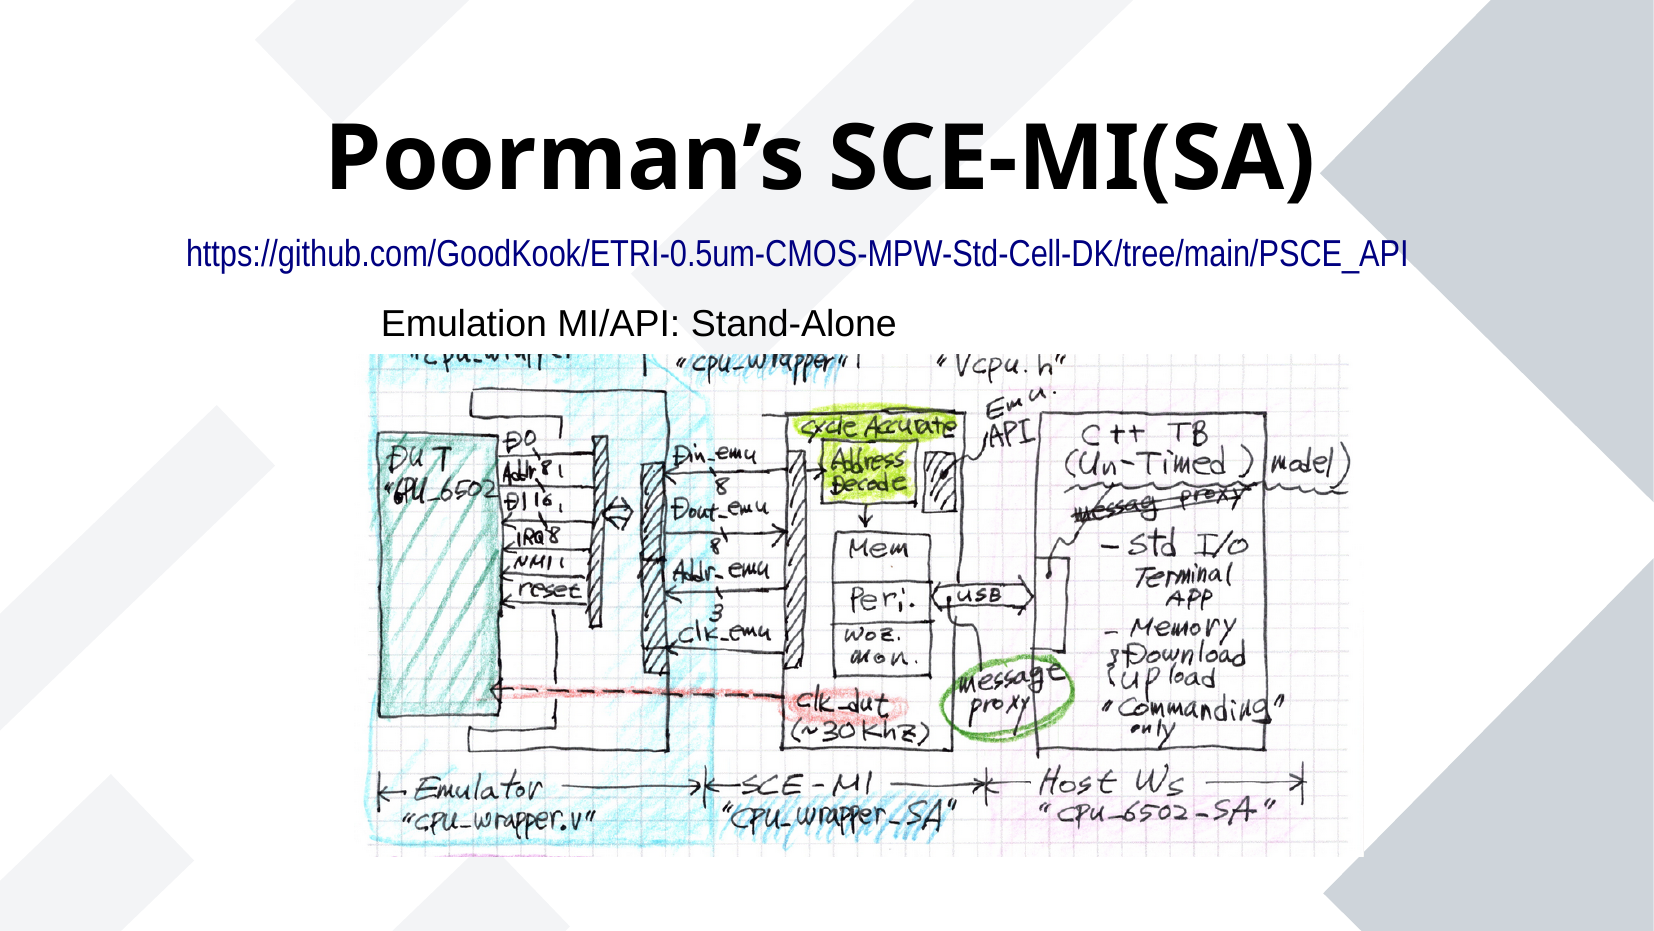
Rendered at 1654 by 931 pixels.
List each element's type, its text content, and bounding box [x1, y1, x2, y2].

title Poorman’s SCE-MI(SA) [76, 76, 1565, 233]
text_box Emulation MI/API: Stand-Alone [366, 295, 1134, 353]
picture [354, 354, 1364, 857]
text_box https://github.com/GoodKook/ETRI-0.5um-CMOS-MPW-Std-Cell-DK/tree/main/PSCE_API [171, 224, 1471, 326]
